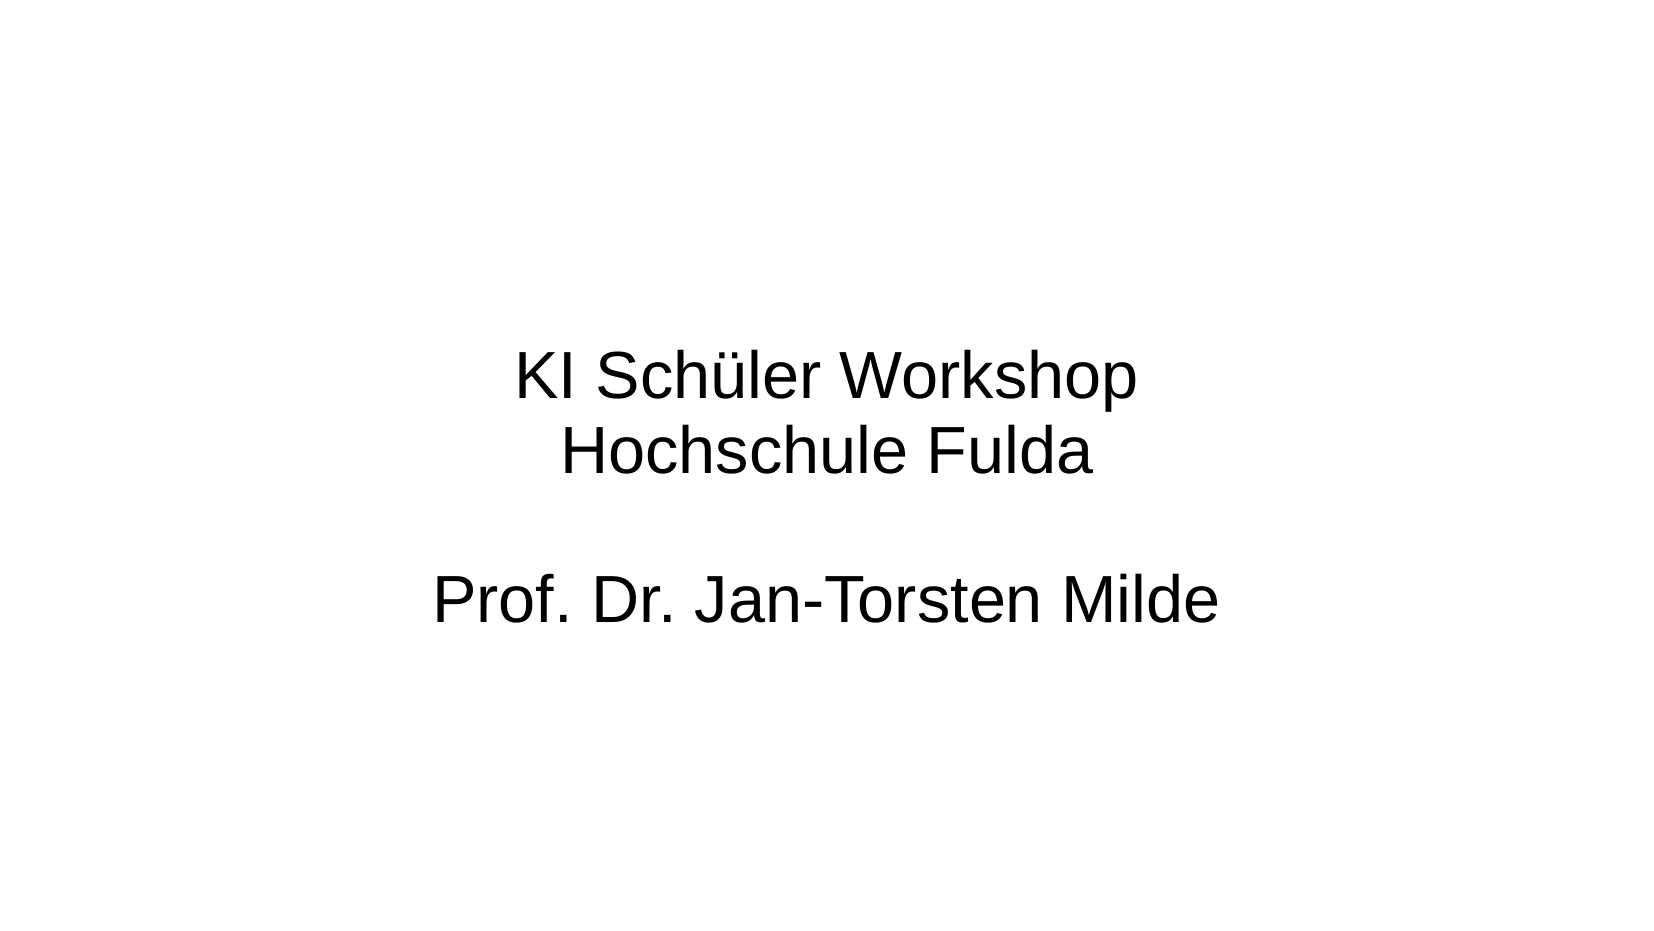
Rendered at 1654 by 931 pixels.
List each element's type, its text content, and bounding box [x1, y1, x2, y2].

subtitle KI Schüler Workshop Hochschule Fulda Prof. Dr. Jan-Torsten Milde [82, 217, 1571, 758]
